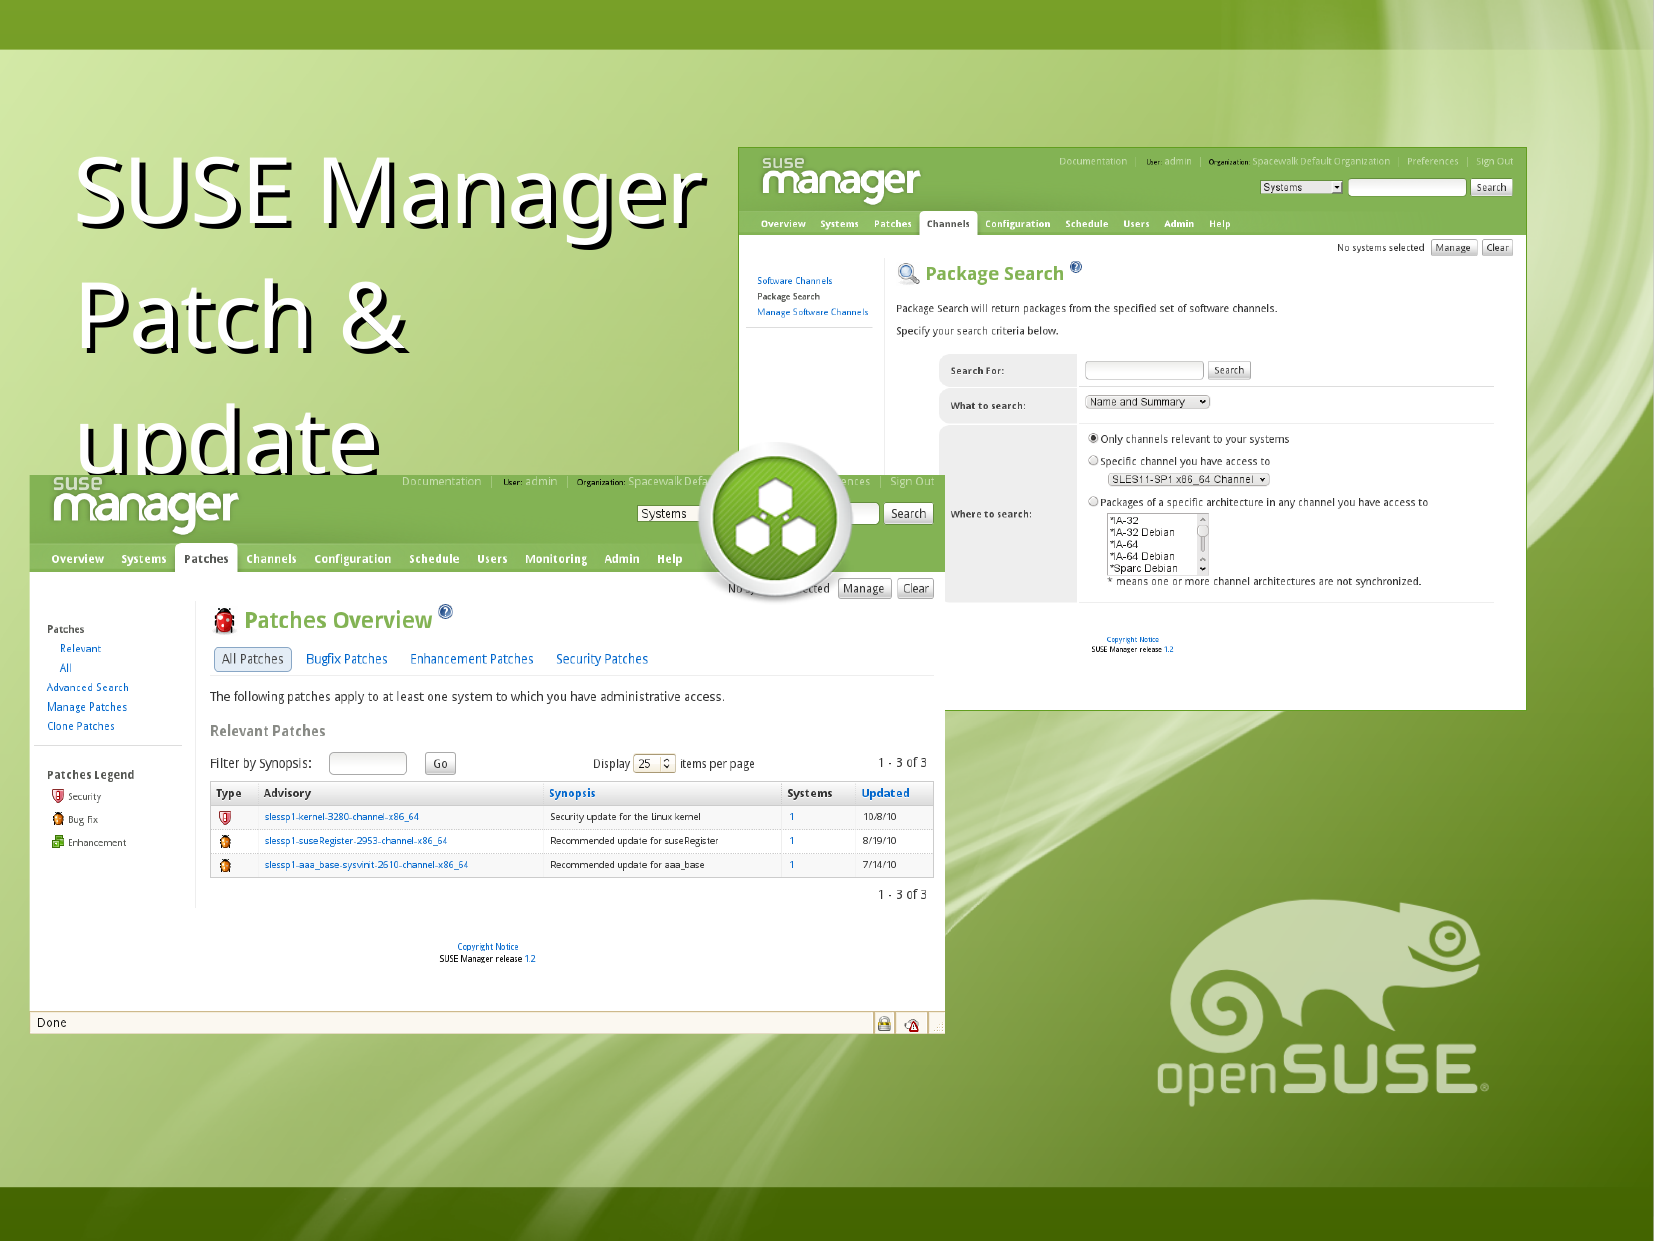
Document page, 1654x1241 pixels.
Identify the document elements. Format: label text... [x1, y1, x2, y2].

picture [0, 0, 1654, 1241]
text_box SUSE Manager Patch & update [59, 118, 739, 390]
